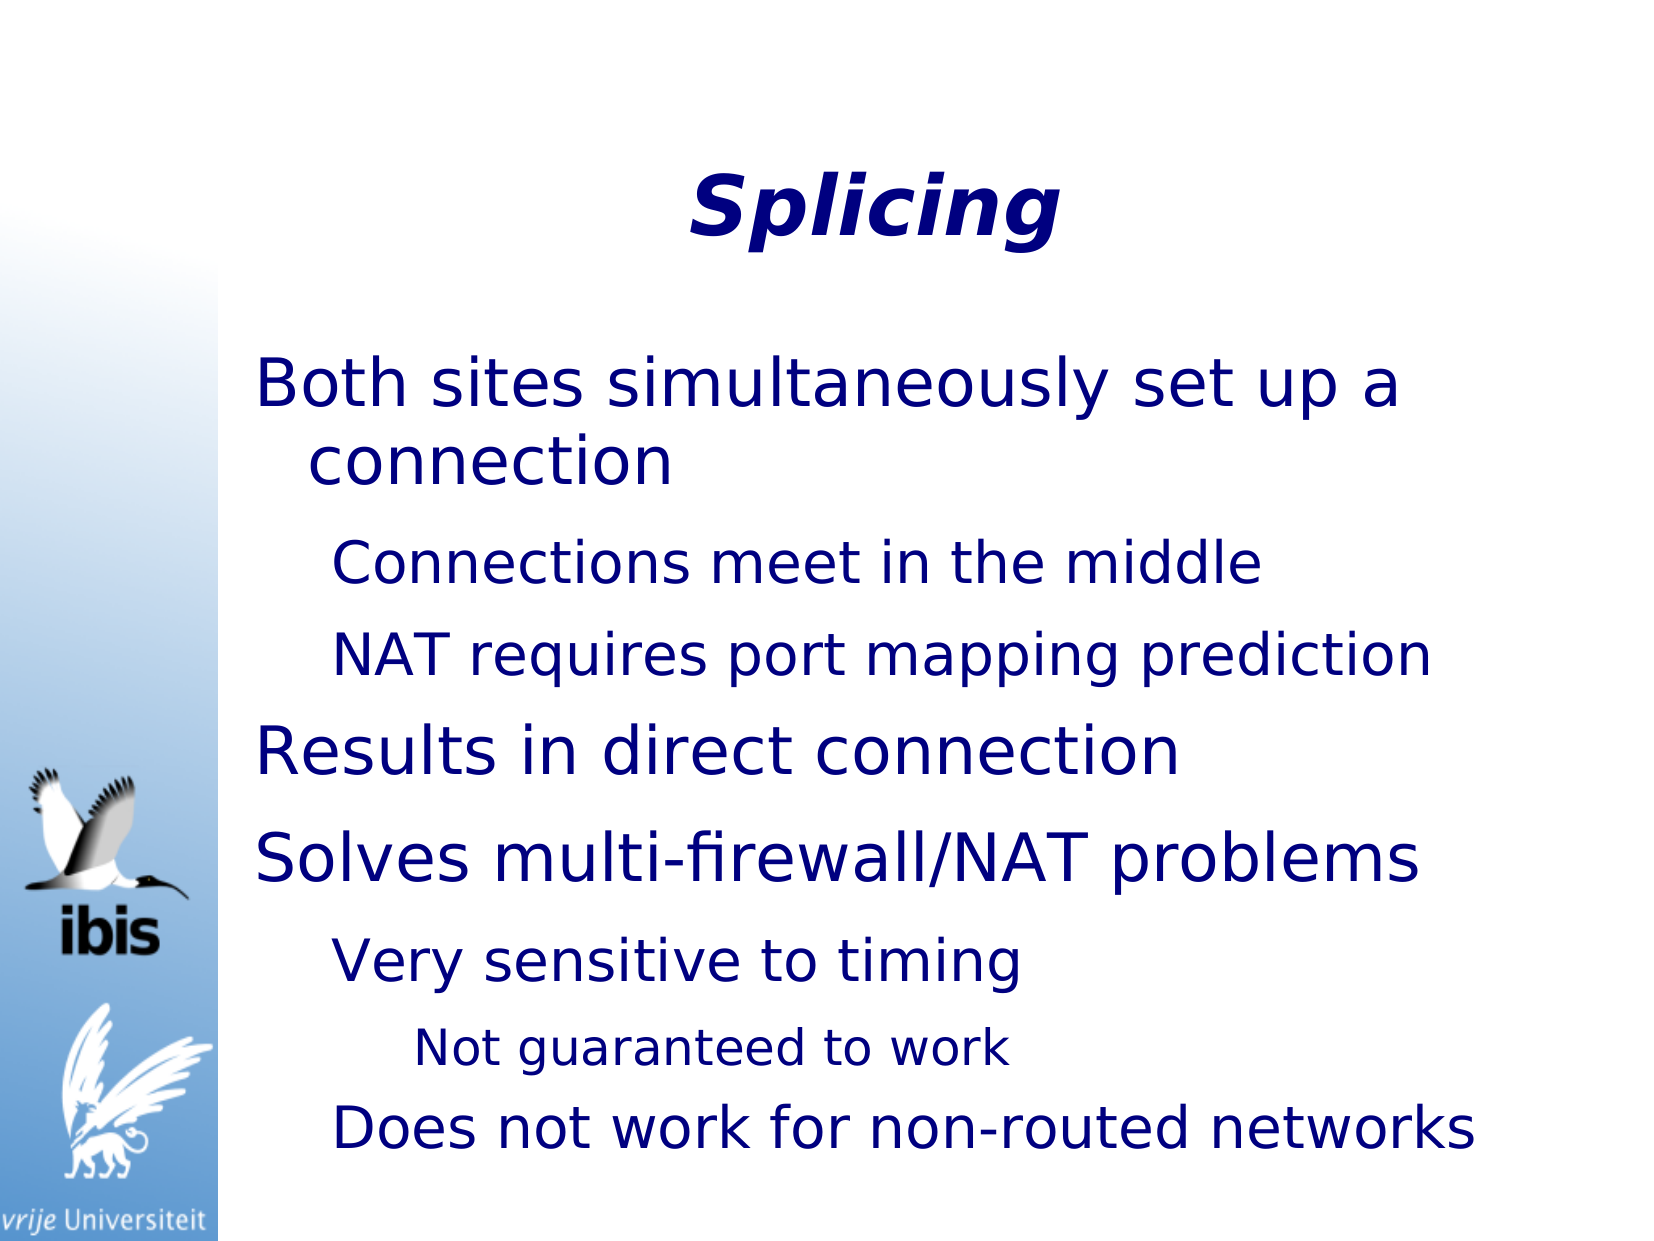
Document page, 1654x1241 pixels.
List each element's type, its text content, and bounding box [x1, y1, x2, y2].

list Both sites simultaneously set up a connection Connections meet in the middle NAT requires port mapping prediction Results in direct connection Solves multi-firewall/NAT problems Very sensitive to timing Not guaranteed to work Does not work for non-routed networks [236, 344, 1534, 1196]
picture [0, 0, 218, 1241]
title Splicing [219, 102, 1534, 311]
